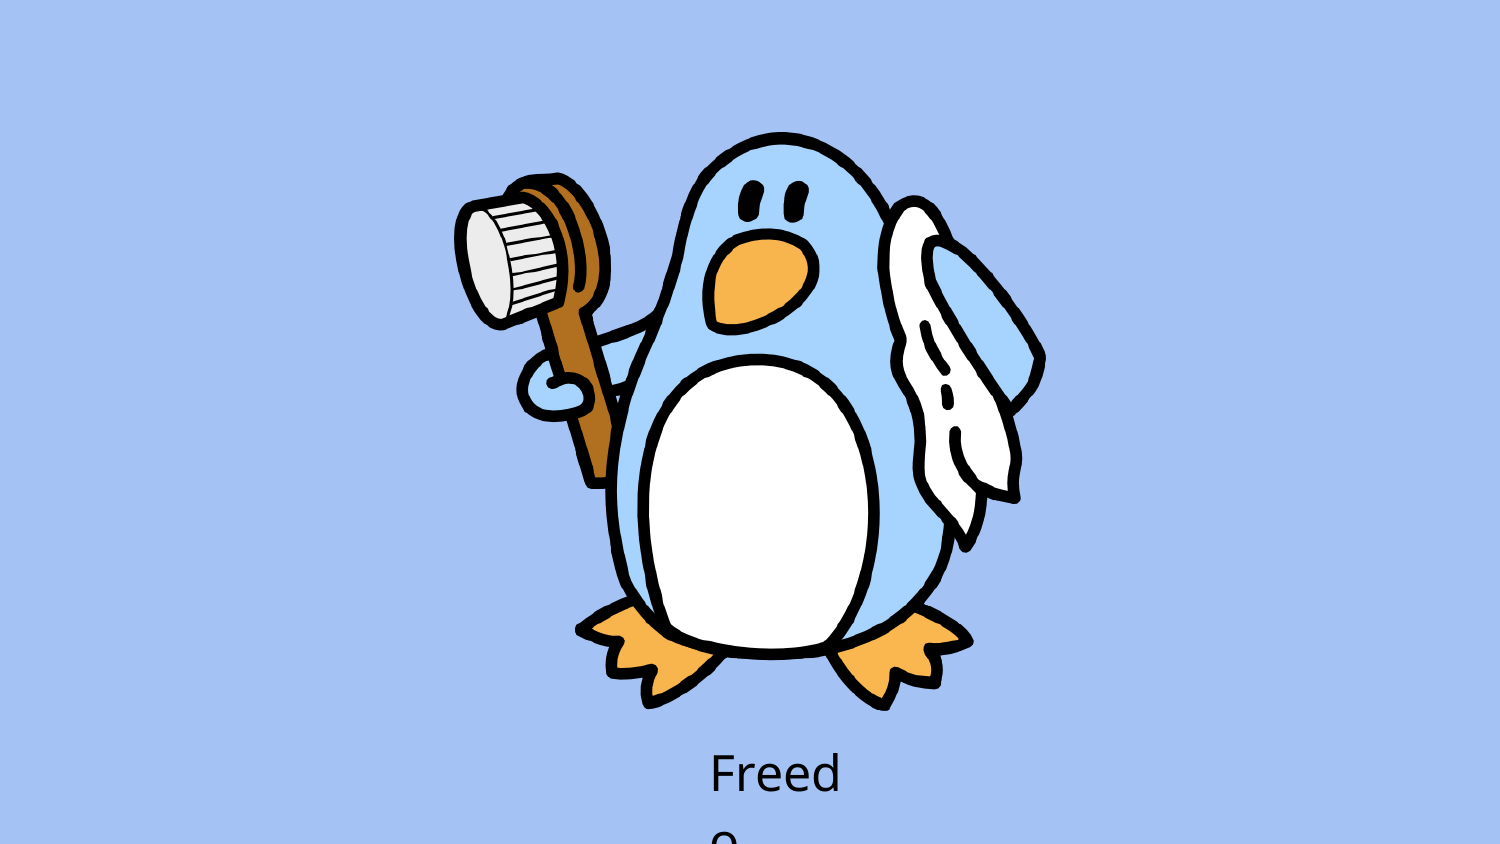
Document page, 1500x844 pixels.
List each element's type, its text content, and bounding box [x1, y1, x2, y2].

text_box Freedo [694, 722, 871, 791]
text_box [454, 132, 1046, 712]
